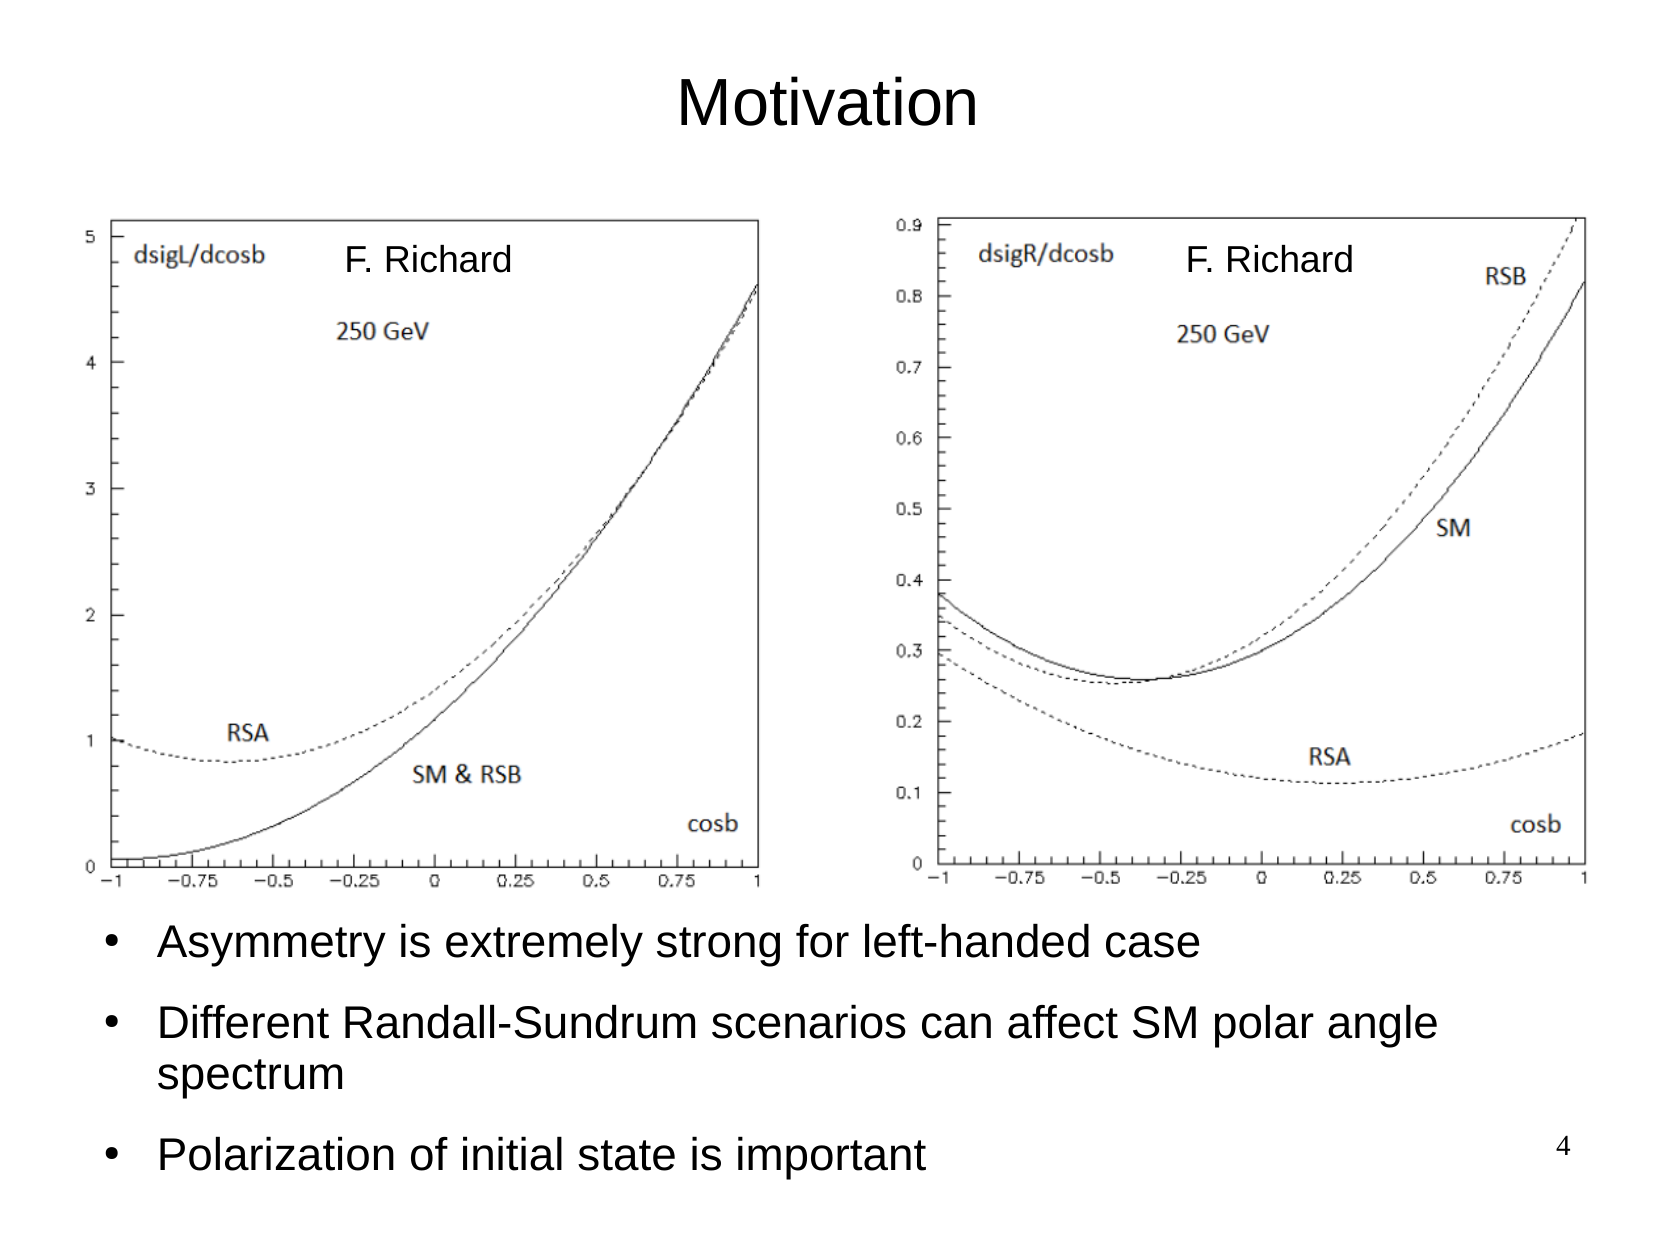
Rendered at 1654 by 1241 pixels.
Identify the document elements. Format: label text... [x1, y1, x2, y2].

picture [59, 197, 1606, 916]
text_box F. Richard [329, 230, 528, 288]
title Motivation [85, 52, 1571, 153]
list Asymmetry is extremely strong for left-handed case Different Randall-Sundrum scenarios can affect SM polar angle spectrum Polarization of initial state is important [85, 916, 1531, 1231]
text_box F. Richard [1170, 230, 1370, 288]
